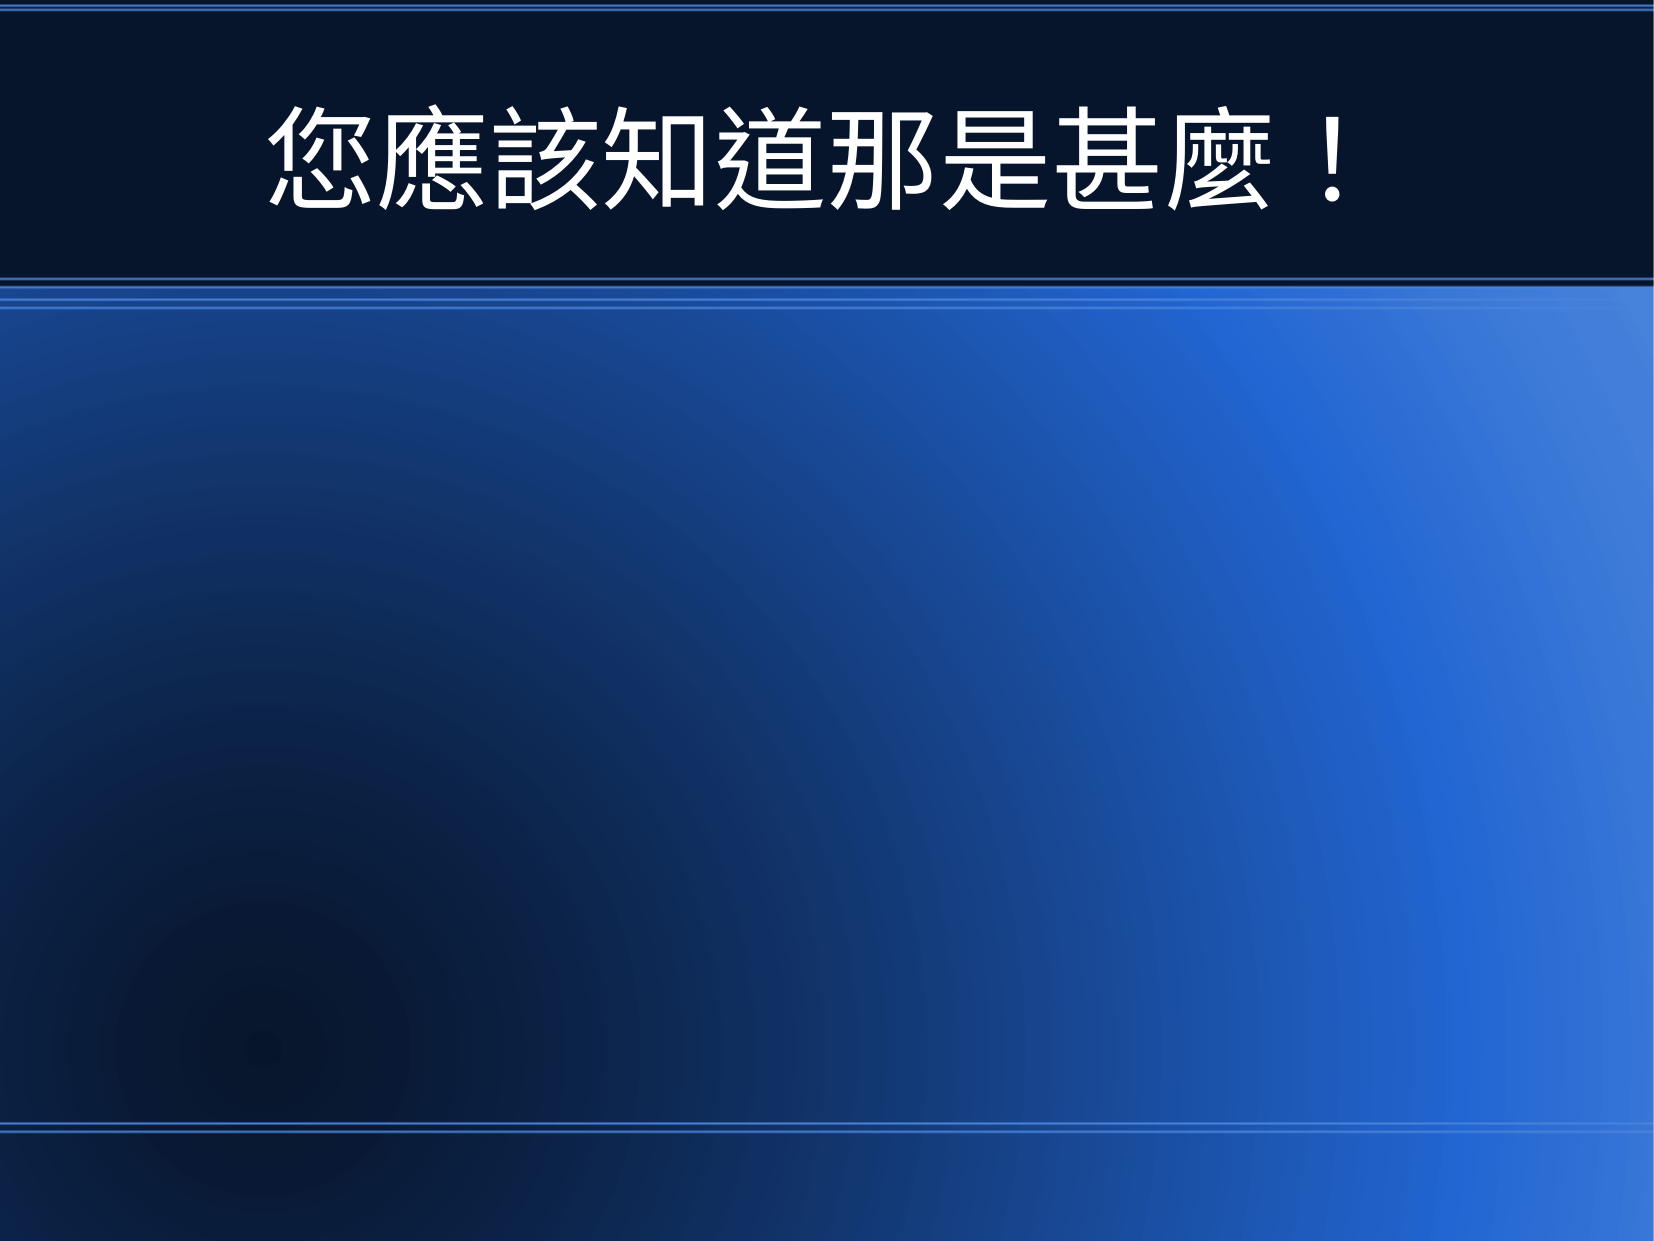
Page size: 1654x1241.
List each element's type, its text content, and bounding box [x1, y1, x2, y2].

title 您應該知道那是甚麼！ [82, 49, 1571, 257]
picture [0, 0, 1654, 1241]
